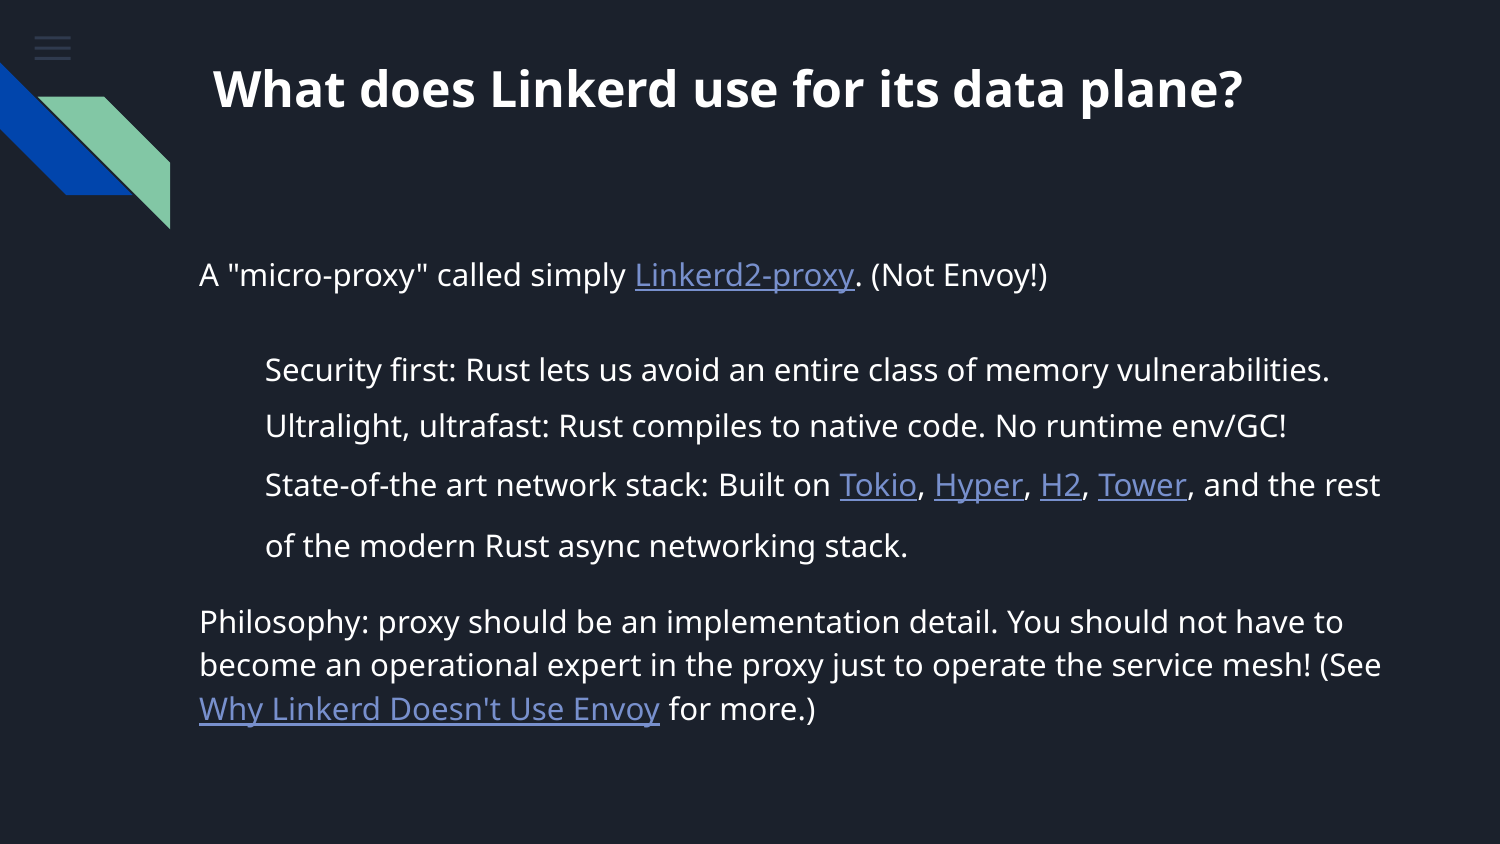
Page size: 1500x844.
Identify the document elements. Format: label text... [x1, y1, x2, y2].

text_box What does Linkerd use for its data plane? [198, 33, 1338, 165]
text_box A "micro-proxy" called simply Linkerd2-proxy. (Not Envoy!) Security first: Rust lets us avoid an entire class of memory vulnerabilities. Ultralight, ultrafast: Rust compiles to native code. No runtime env/GC! State-of-the art network stack: Built on Tokio, Hyper, H2, Tower, and the rest of the modern Rust async networking stack. Philosophy: proxy should be an implementation detail. You should not have to become an operational expert in the proxy just to operate the service mesh! (See Why Linkerd Doesn't Use Envoy for more.) [184, 233, 1412, 794]
